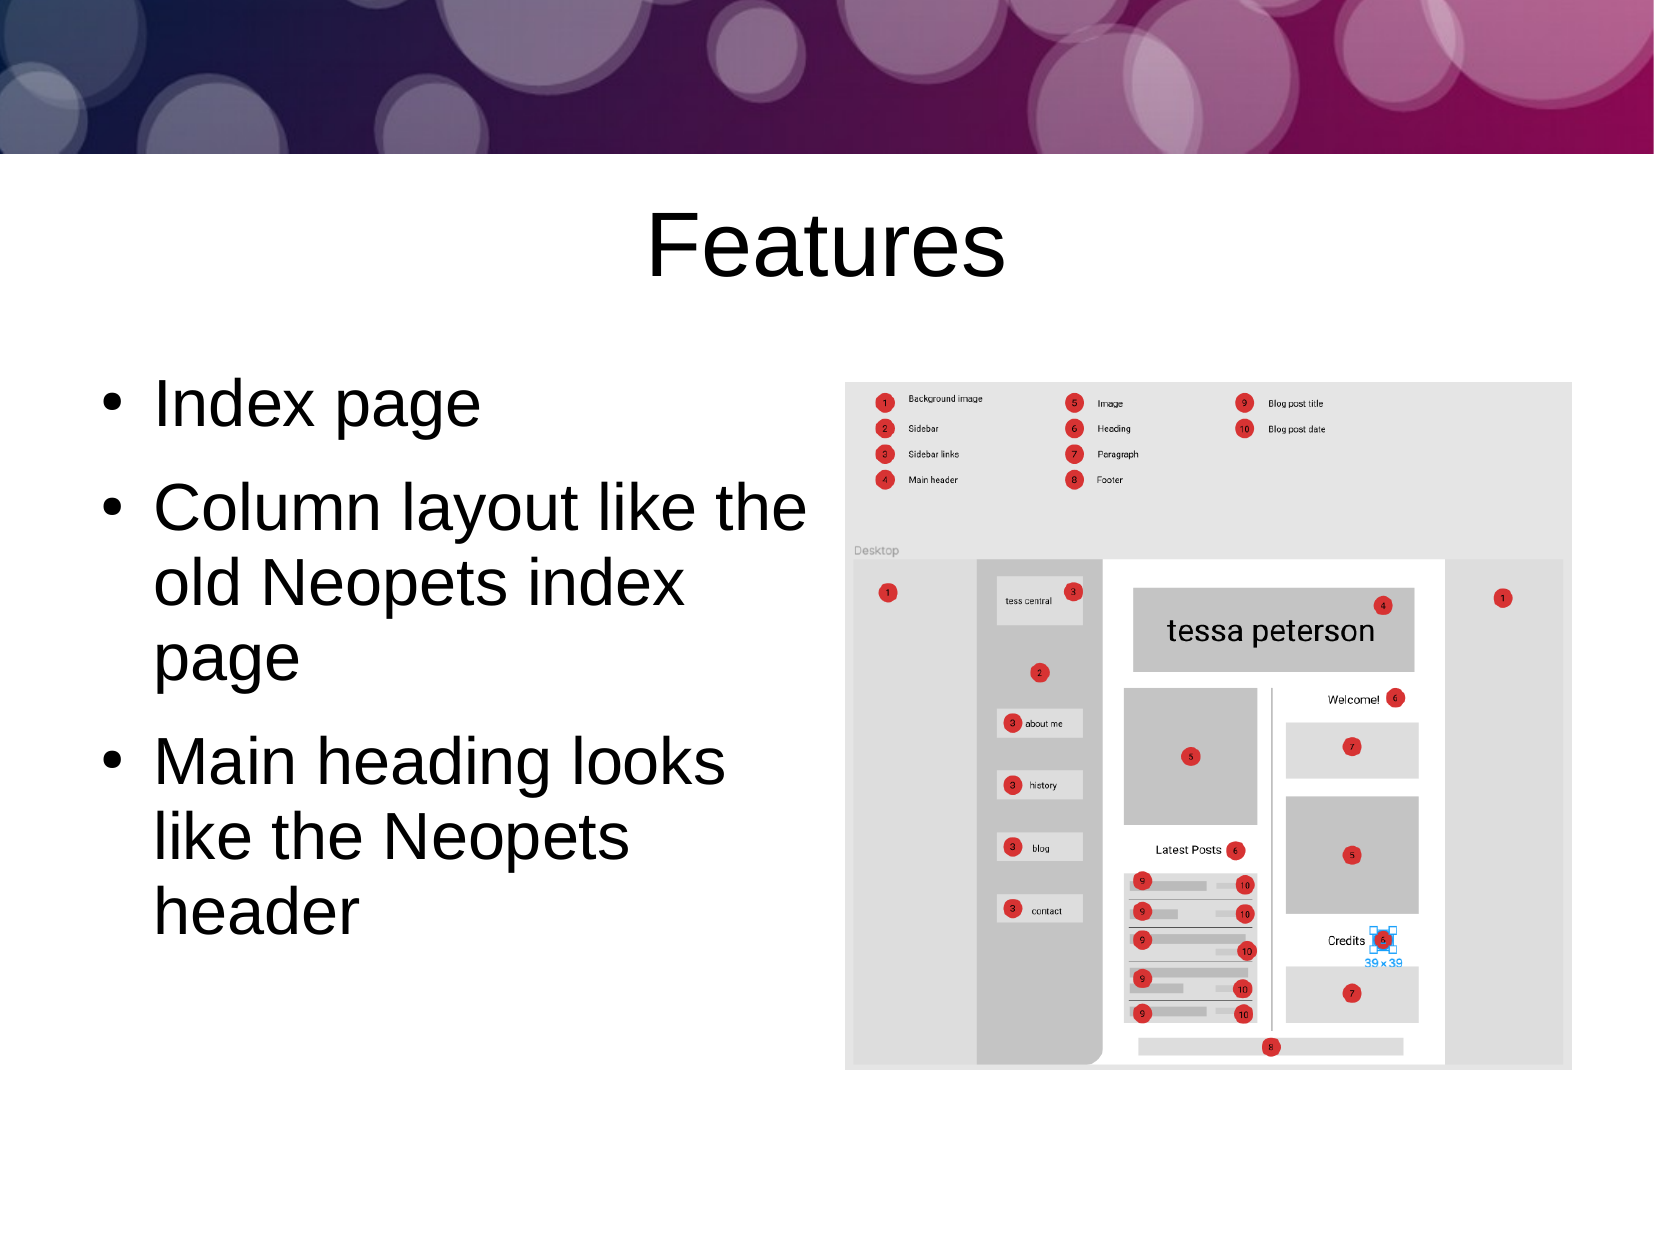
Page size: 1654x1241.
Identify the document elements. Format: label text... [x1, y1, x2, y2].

picture [845, 382, 1572, 1070]
title Features [82, 159, 1571, 331]
picture [0, 0, 1654, 154]
list Index page Column layout like the old Neopets index page Main heading looks like the Neopets header [82, 366, 809, 1087]
